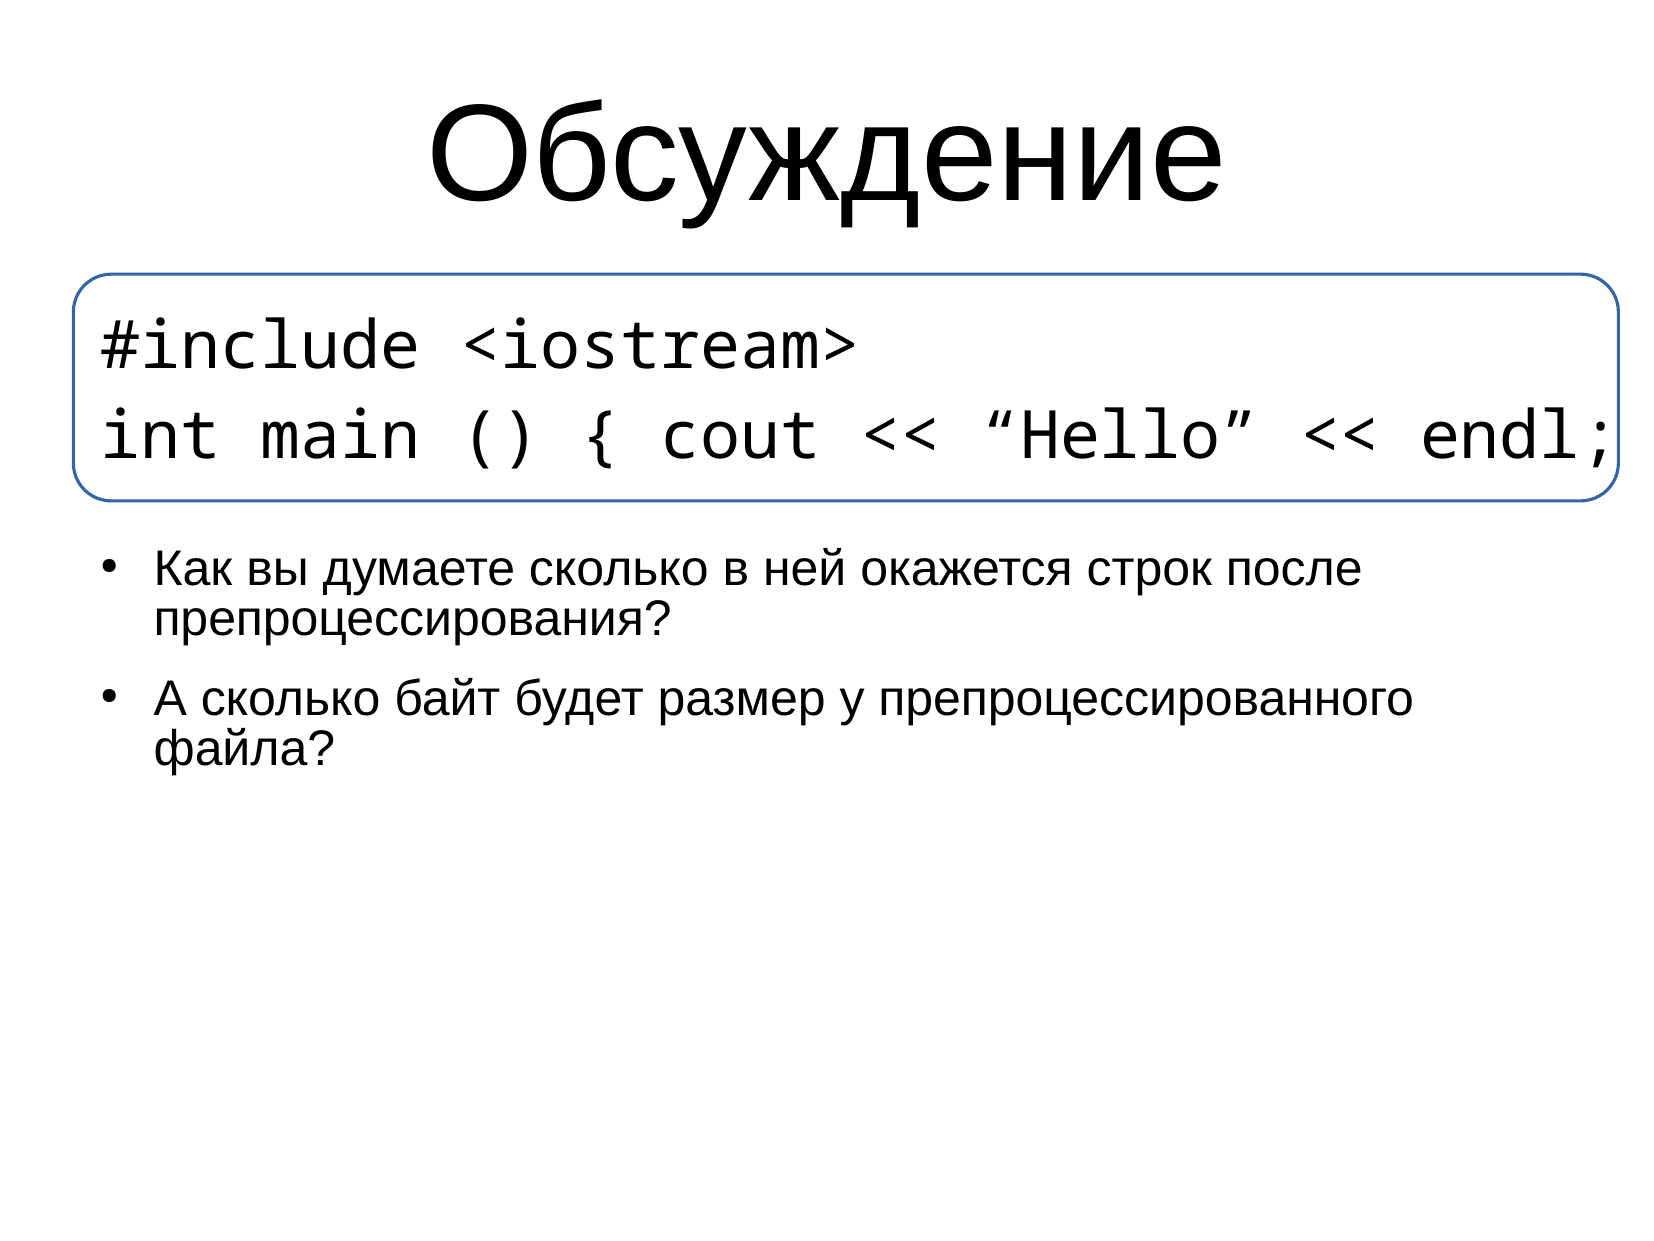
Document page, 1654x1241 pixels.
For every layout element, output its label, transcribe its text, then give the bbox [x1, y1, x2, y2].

title Обсуждение [82, 49, 1571, 257]
text_box #include <iostream> int main () { cout << “Hello” << endl; } [73, 274, 1619, 501]
list Как вы думаете сколько в ней окажется строк после препроцессирования? А сколько байт будет размер у препроцессированного файла? [82, 545, 1571, 826]
